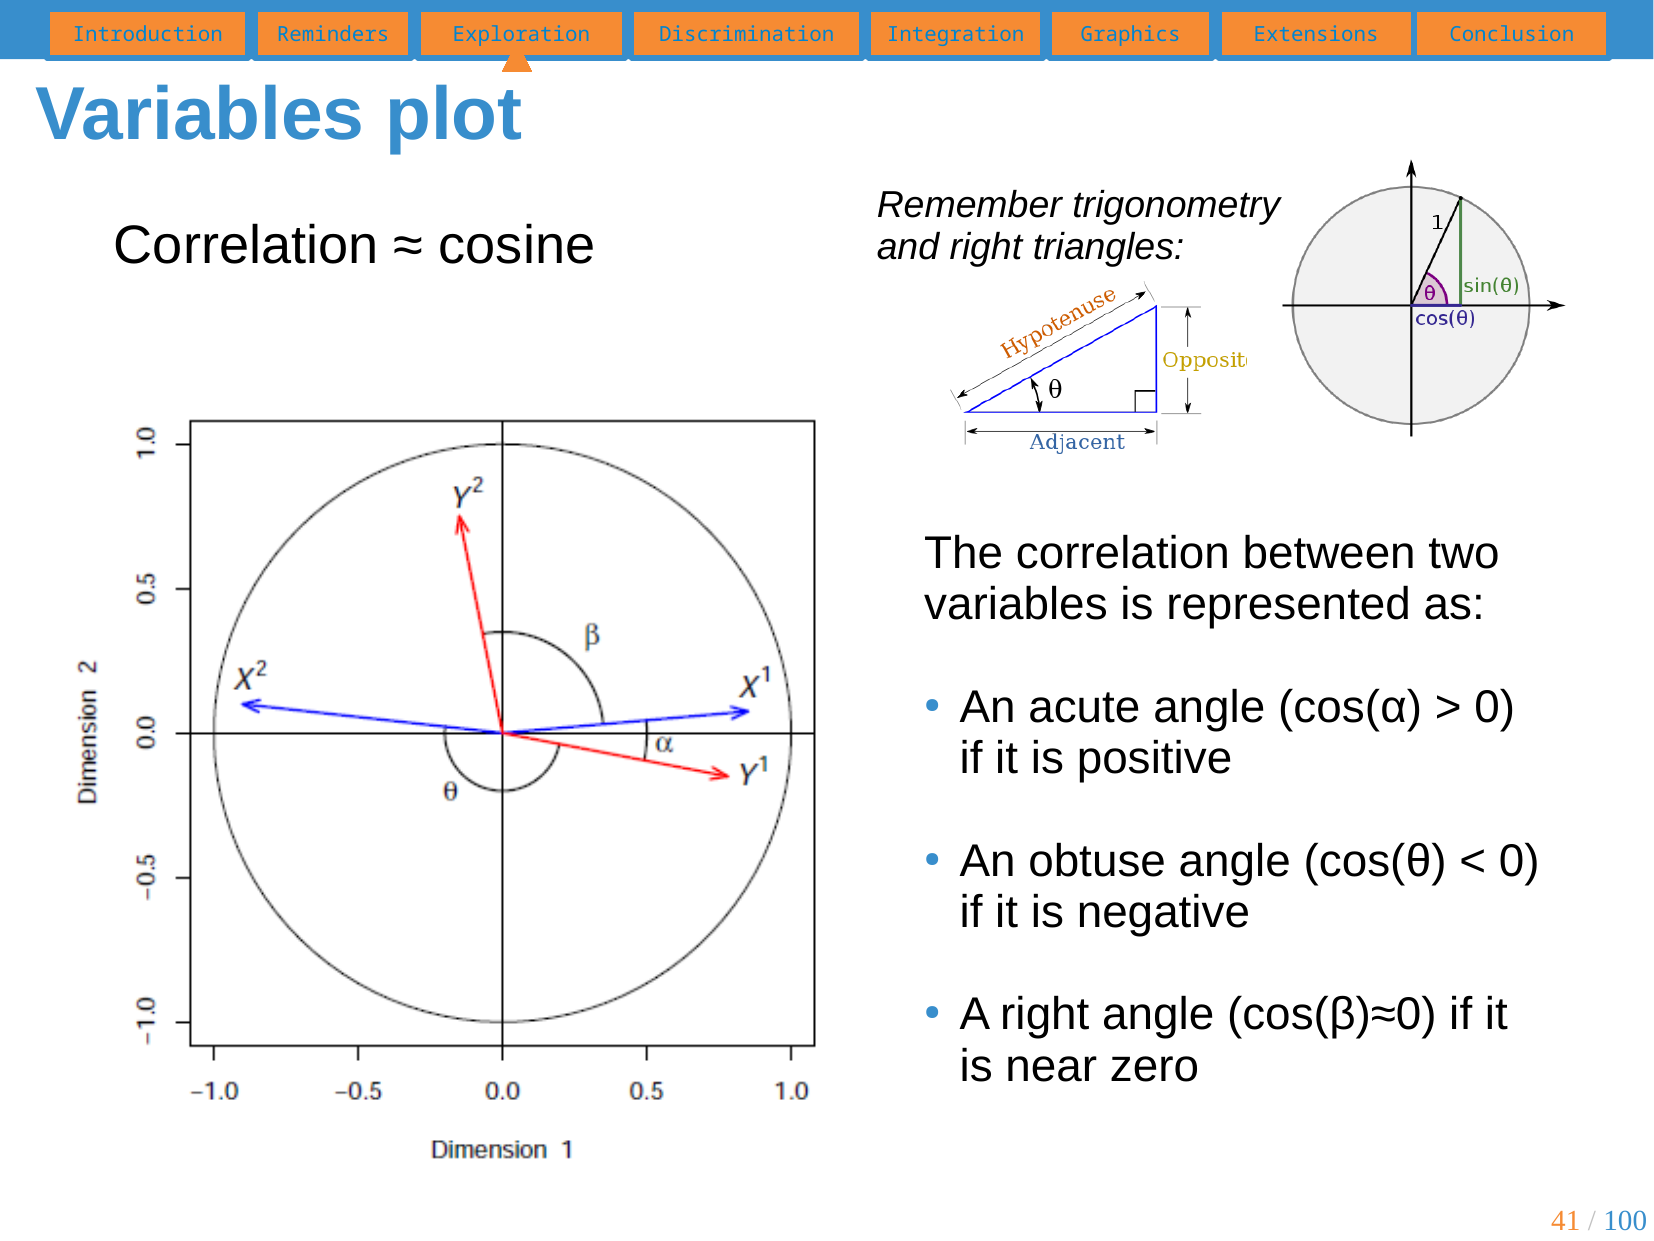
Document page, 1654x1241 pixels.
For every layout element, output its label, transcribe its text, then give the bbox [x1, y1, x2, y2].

text_box [502, 41, 532, 72]
picture [1275, 153, 1571, 443]
text_box The correlation between two variables is represented as: An acute angle (cos(α) > 0) if it is positive An obtuse angle (cos(θ) < 0) if it is negative A right angle (cos(β)≈0) if it is near zero [909, 519, 1560, 1150]
picture [950, 281, 1247, 455]
picture [67, 401, 851, 1182]
title Variables plot [35, 61, 1571, 166]
text_box Remember trigonometry and right triangles: [862, 176, 1306, 318]
text_box Correlation ≈ cosine [98, 206, 662, 296]
